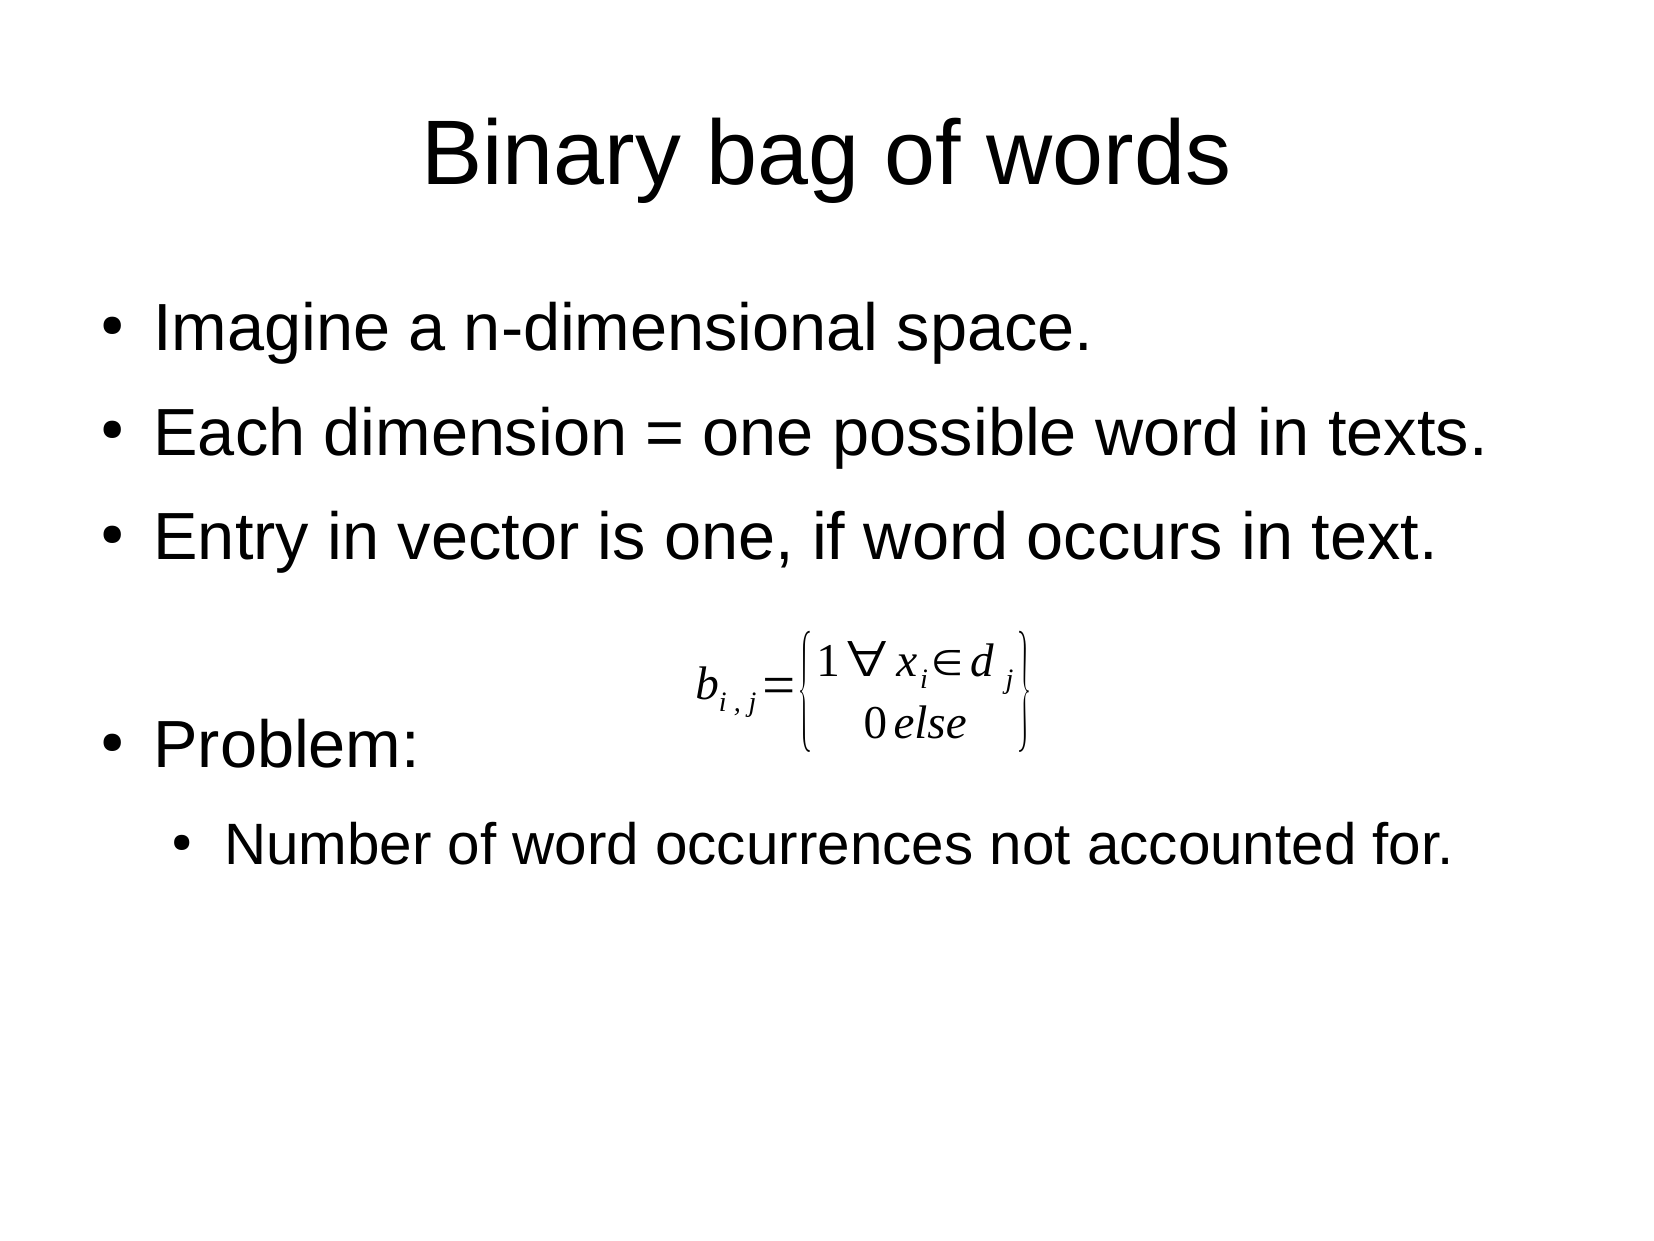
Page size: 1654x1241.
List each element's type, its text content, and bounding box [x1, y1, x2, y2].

list Imagine a n-dimensional space. Each dimension = one possible word in texts. Entry in vector is one, if word occurs in text. Problem: Number of word occurrences not accounted for. [82, 290, 1571, 1094]
title Binary bag of words [82, 49, 1571, 257]
chart [683, 629, 1047, 755]
